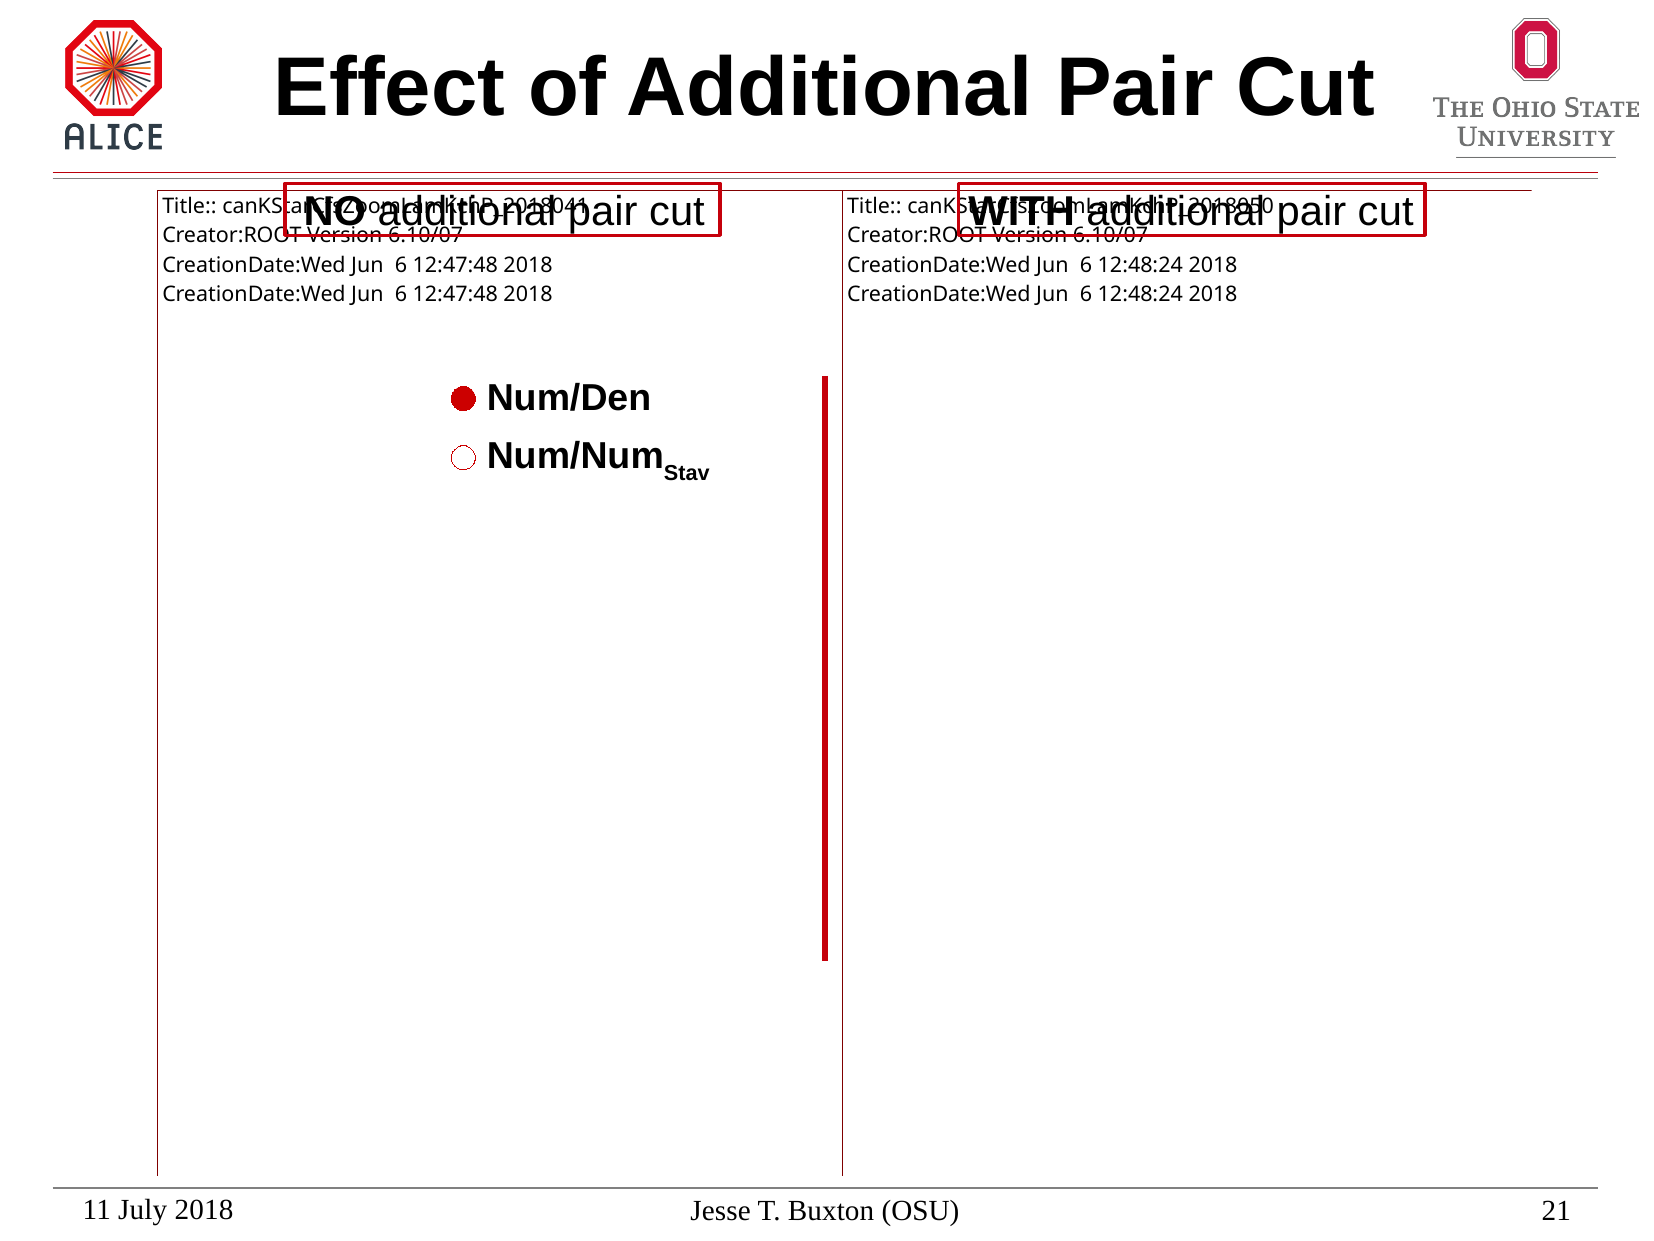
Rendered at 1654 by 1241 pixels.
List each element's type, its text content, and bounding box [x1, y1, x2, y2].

picture [155, 189, 1532, 1176]
text_box WITH additional pair cut [921, 180, 1462, 242]
text_box [451, 386, 476, 411]
text_box Num/Den Num/NumStav [472, 368, 784, 493]
text_box NO additional pair cut [233, 180, 775, 242]
title Effect of Additional Pair Cut [137, 1, 1513, 172]
picture [65, 20, 137, 150]
picture [1513, 5, 1642, 171]
